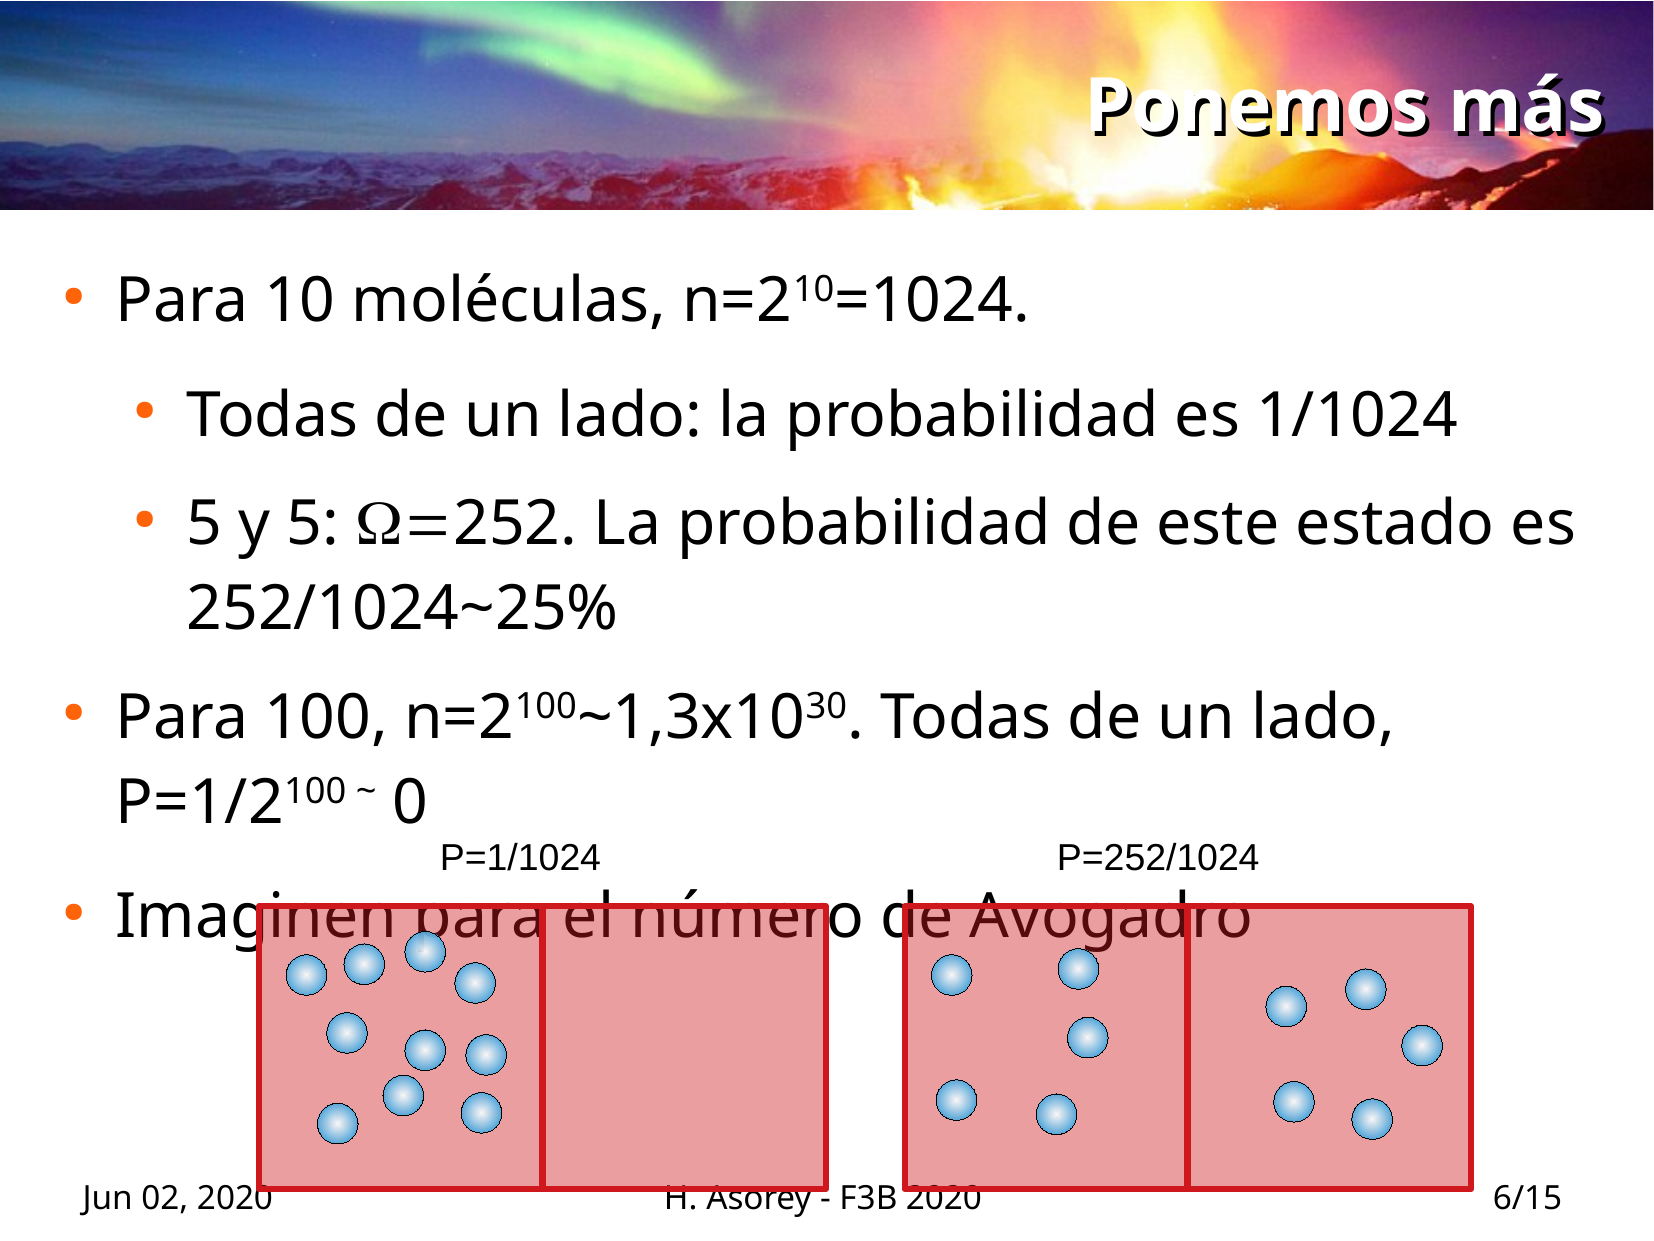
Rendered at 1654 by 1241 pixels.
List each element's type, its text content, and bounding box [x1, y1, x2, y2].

text_box P=252/1024 [1042, 828, 1383, 915]
text_box [259, 906, 826, 1190]
picture [0, 1, 1654, 210]
list Para 10 moléculas, n=210=1024. Todas de un lado: la probabilidad es 1/1024 5 y 5: W=252. La probabilidad de este estado es 252/1024~25% Para 100, n=2100~1,3x1030. Todas de un lado, P=1/2100 ~ 0 Imaginen para el número de Avogadro [45, 255, 1606, 1156]
title Ponemos más [45, 15, 1606, 191]
text_box [904, 906, 1472, 1190]
text_box P=1/1024 [425, 828, 695, 915]
